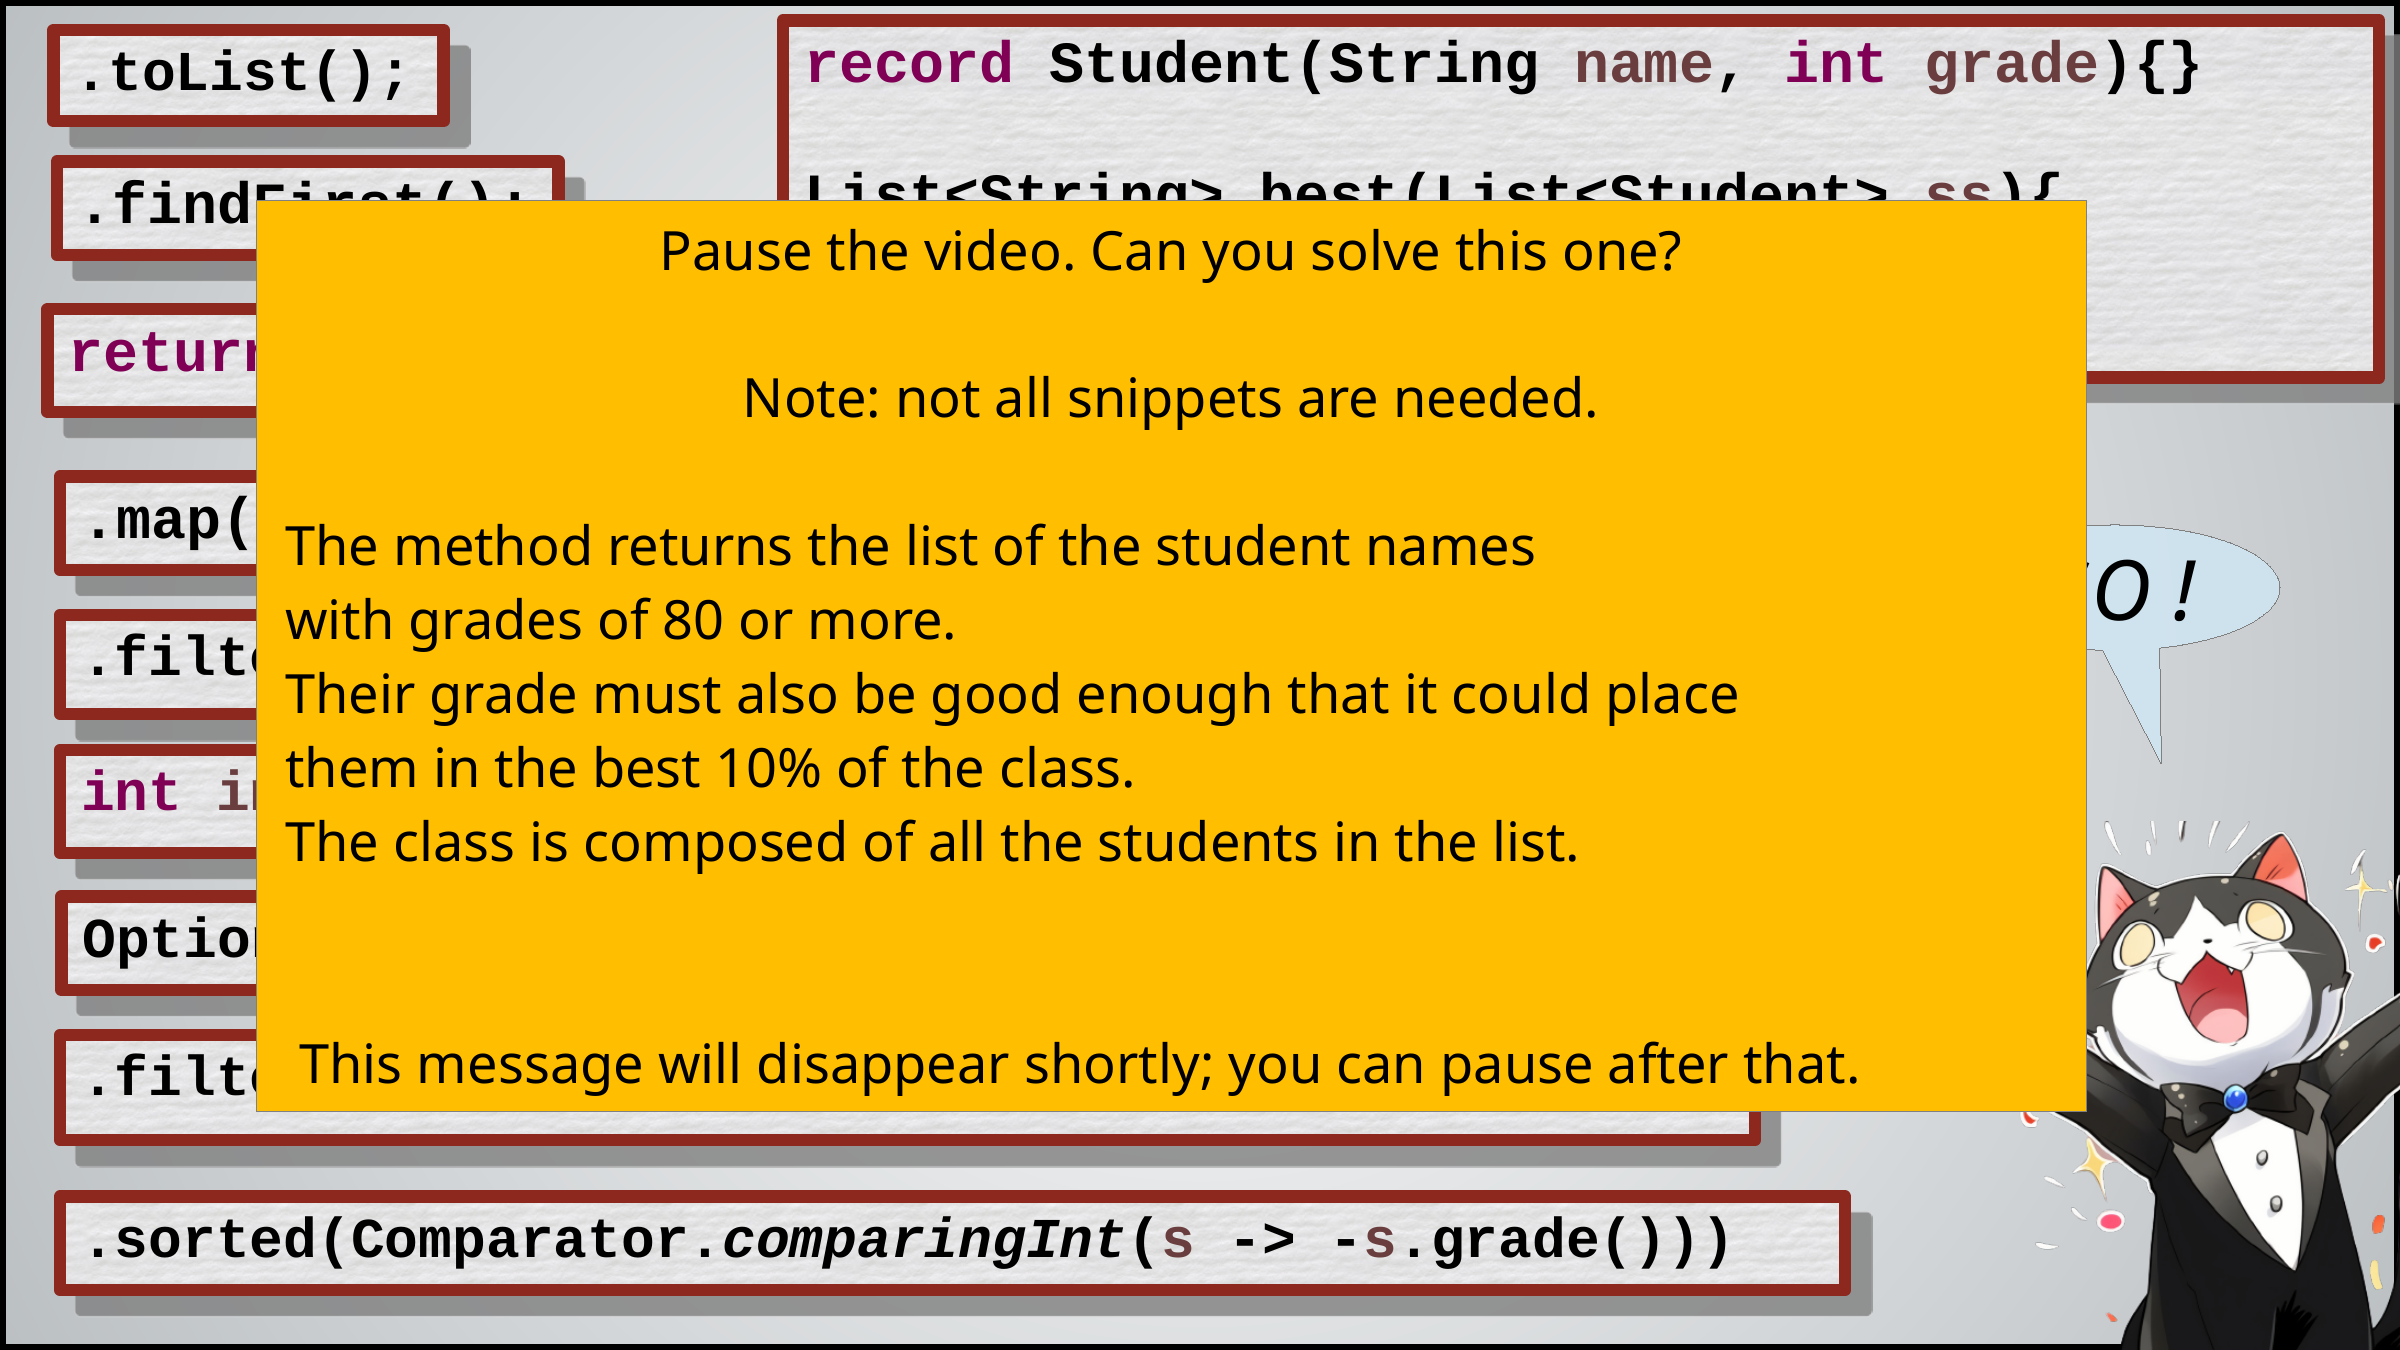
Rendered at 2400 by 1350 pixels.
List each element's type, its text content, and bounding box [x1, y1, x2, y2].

text_box Pause the video. Can you solve this one? Note: not all snippets are needed. The method returns the list of the student names with grades of 80 or more. Their grade must also be good enough that it could place them in the best 10% of the class. The class is composed of all the students in the list. This message will disappear shortly; you can pause after that. [256, 200, 2087, 1112]
text_box .toList(); [53, 29, 444, 122]
picture [1952, 821, 2400, 1350]
text_box Optional<Student> threshold = ss.stream() [61, 896, 256, 991]
text_box .filter(s -> s.grade()>=threshold.get().grade()) [60, 1035, 1756, 1141]
text_box .map(s -> s.name()) [60, 476, 256, 571]
text_box [0, 0, 2400, 1350]
text_box record Student(String name, int grade){} List<String> best(List<Student> ss){ ???? } [783, 20, 2380, 378]
text_box .filter(s -> s.grade()>=80) [60, 614, 256, 715]
text_box int indexAt10pc = (ss.size()-1)/10; [60, 750, 256, 853]
text_box [2087, 405, 2400, 821]
text_box .findFirst(); [56, 161, 559, 255]
text_box .sorted(Comparator.comparingInt(s -> -s.grade())) [60, 1196, 1846, 1291]
text_box return ss.stream() [47, 309, 256, 413]
text_box GO ! [2087, 524, 2281, 764]
